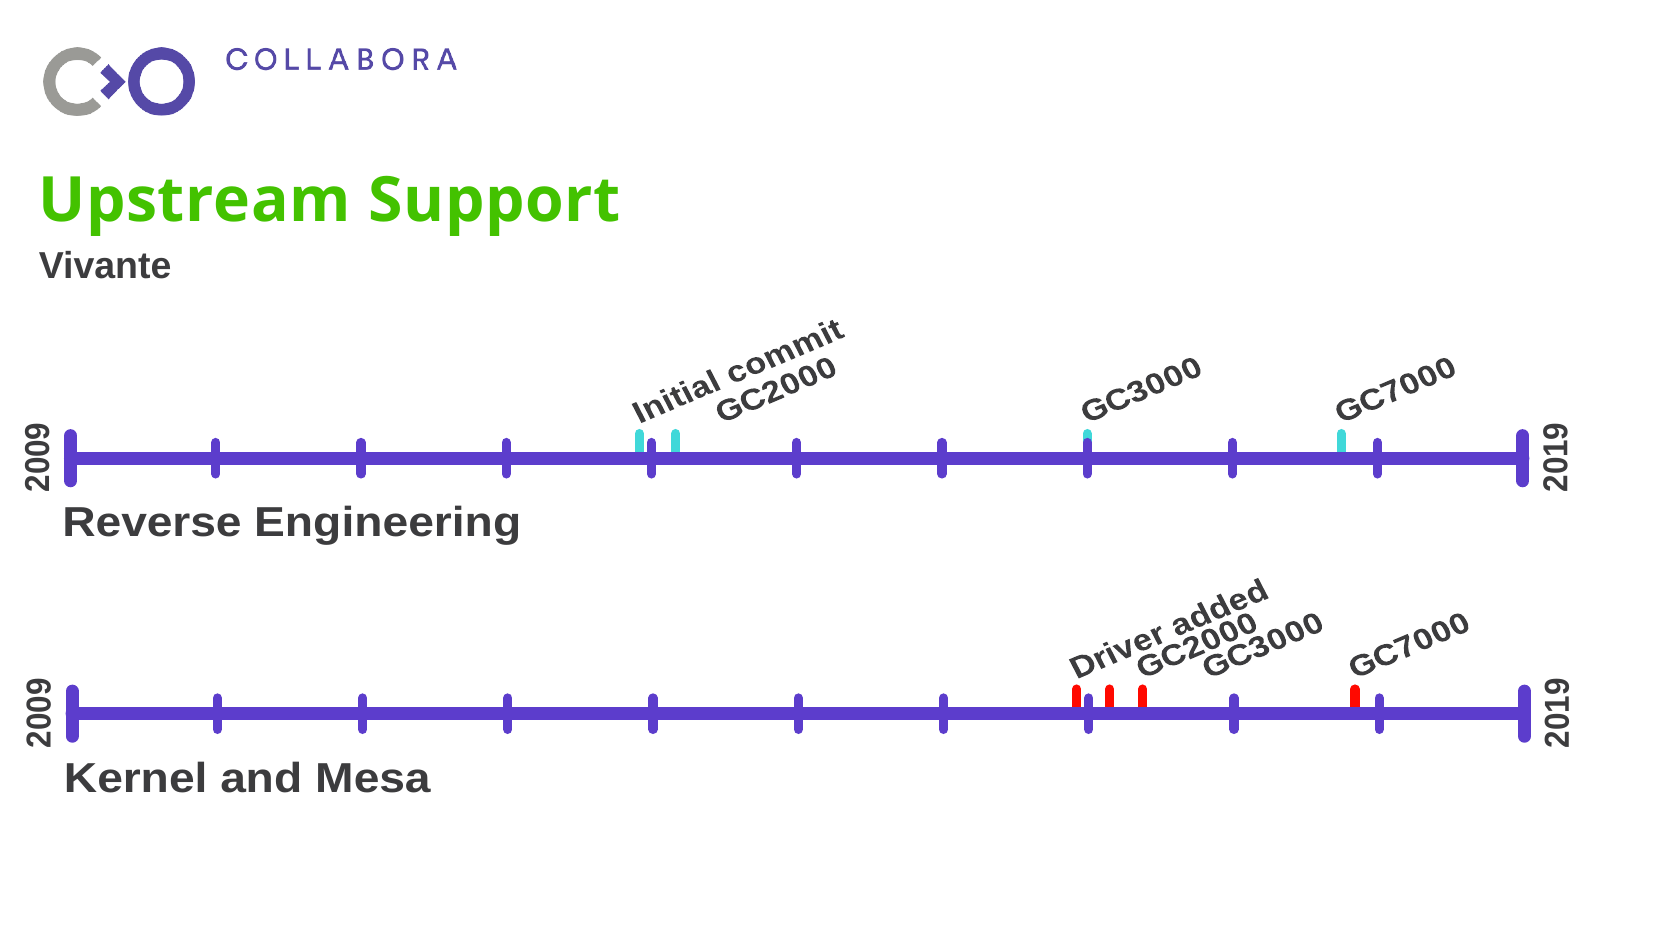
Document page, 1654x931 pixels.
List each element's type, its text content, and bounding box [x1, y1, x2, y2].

title Upstream Support [38, 159, 1614, 216]
picture [3, 233, 1654, 827]
picture [43, 47, 457, 116]
